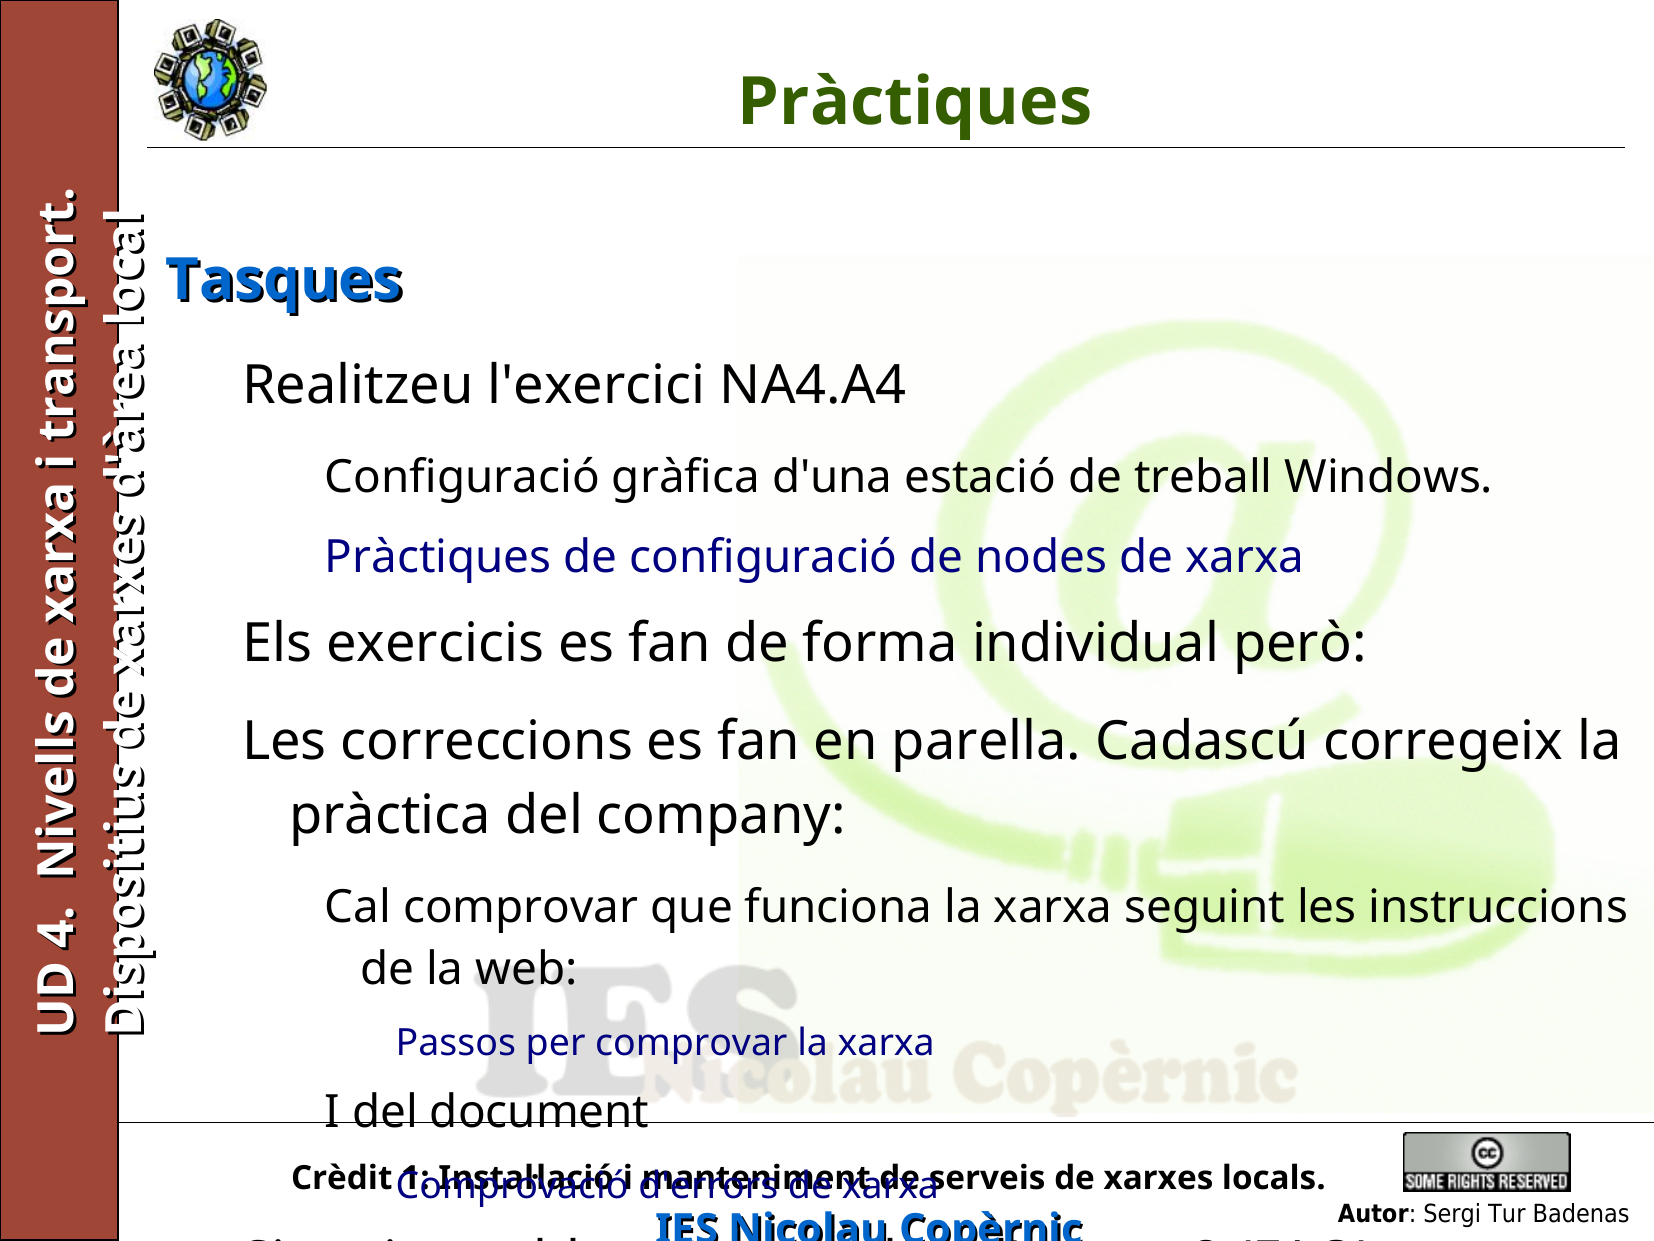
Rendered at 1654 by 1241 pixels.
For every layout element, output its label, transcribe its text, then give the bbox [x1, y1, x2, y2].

picture [154, 19, 268, 142]
list Tasques Realitzeu l'exercici NA4.A4 Configuració gràfica d'una estació de treball Windows. Pràctiques de configuració de nodes de xarxa Els exercicis es fan de forma individual però: Les correccions es fan en parella. Cadascú corregeix la pràctica del company: Cal comprovar que funciona la xarxa seguint les instruccions de la web: Passos per comprovar la xarxa I del document Comprovació d'errors de xarxa Si teniu problemes consulteu l'annex 2 (FAQ) [147, 237, 1636, 1072]
picture [1403, 1132, 1571, 1192]
picture [585, 1105, 597, 1112]
title Pràctiques [165, 56, 1654, 141]
picture [560, 1105, 571, 1117]
picture [612, 1105, 625, 1117]
picture [466, 1105, 479, 1117]
picture [466, 252, 1654, 1117]
picture [544, 1105, 556, 1117]
